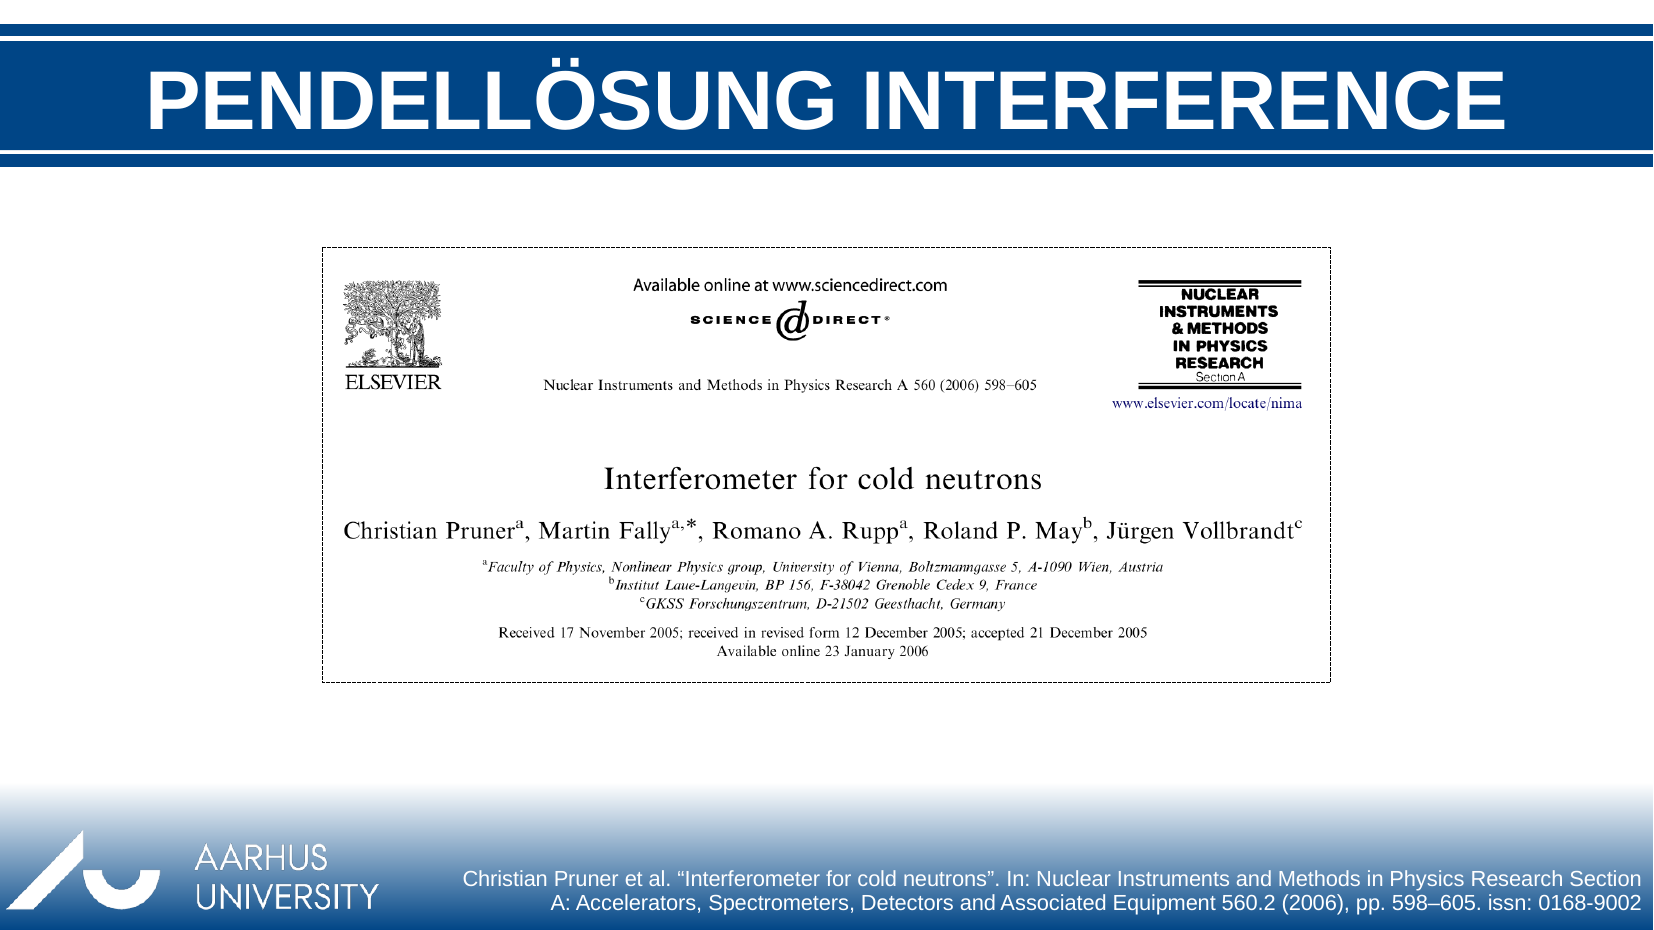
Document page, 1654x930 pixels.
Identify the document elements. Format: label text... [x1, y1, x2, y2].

title PENDELLÖSUNG INTERFERENCE [0, 41, 1653, 151]
text_box Christian Pruner et al. “Interferometer for cold neutrons”. In: Nuclear Instruments and Methods in Physics Research Section A: Accelerators, Spectrometers, Detectors and Associated Equipment 560.2 (2006), pp. 598–605. issn: 0168-9002 [443, 859, 1653, 923]
picture [5, 829, 414, 917]
picture [322, 247, 1331, 683]
